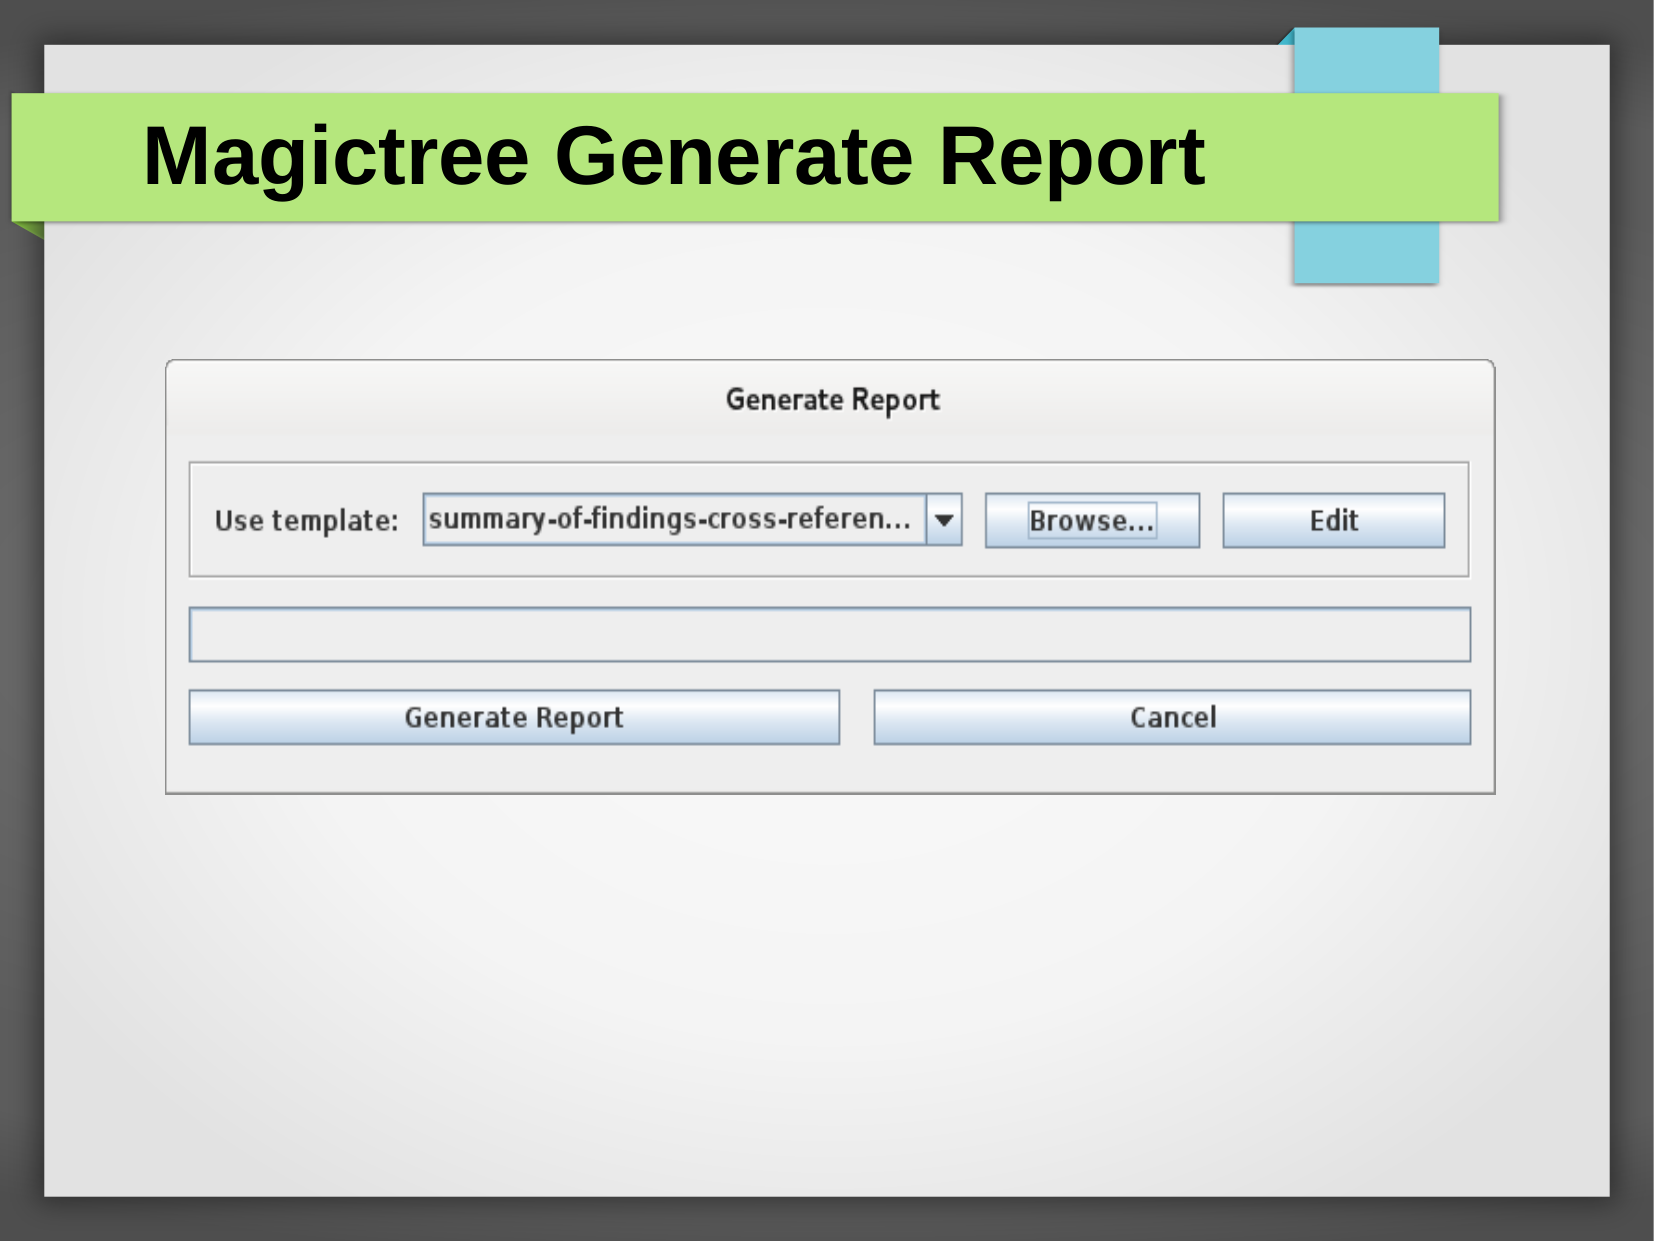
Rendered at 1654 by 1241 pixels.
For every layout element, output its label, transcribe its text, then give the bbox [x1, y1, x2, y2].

picture [0, 0, 1654, 1241]
text_box Magictree Generate Report [128, 102, 1245, 211]
